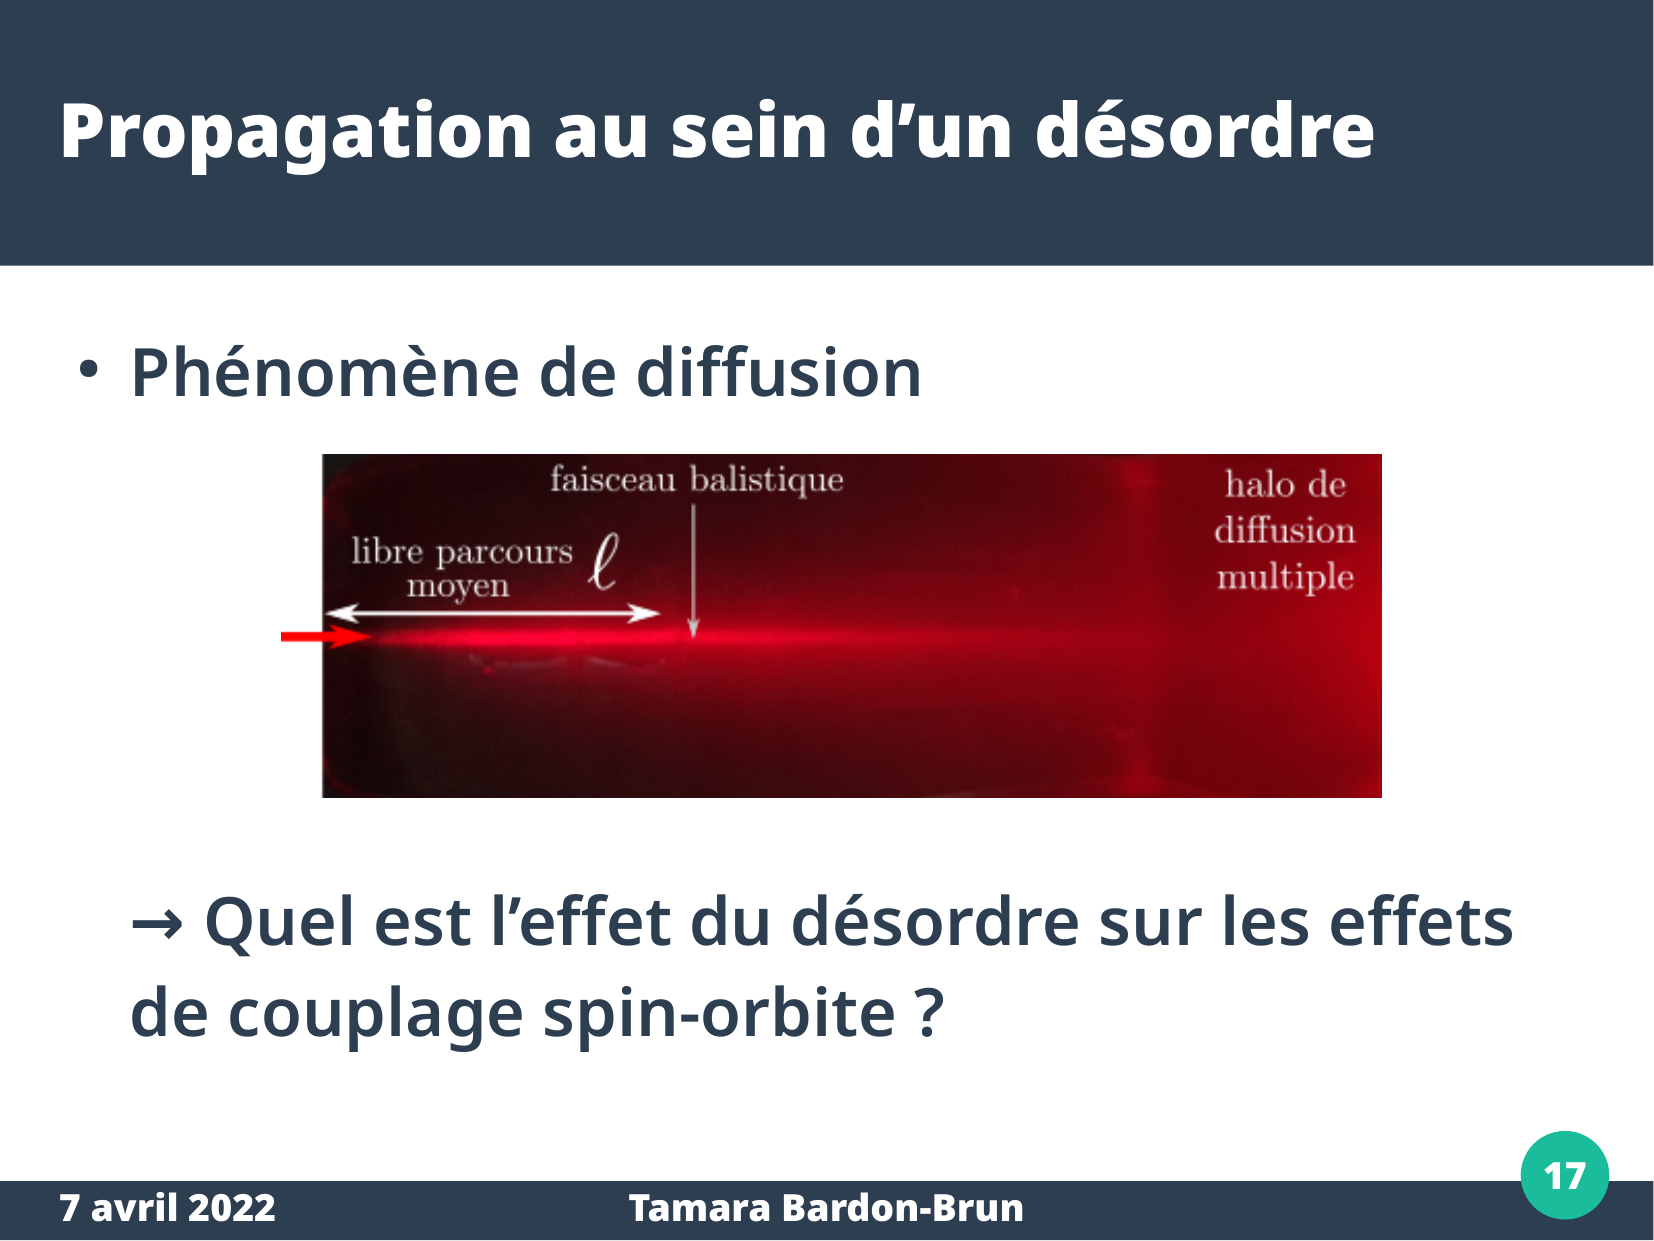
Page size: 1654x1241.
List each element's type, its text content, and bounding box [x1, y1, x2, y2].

list Phénomène de diffusion [59, 324, 1595, 662]
picture [281, 454, 1382, 798]
list → Quel est l’effet du désordre sur les effets de couplage spin-orbite ? [59, 874, 1595, 1211]
title Propagation au sein d’un désordre [59, 49, 1595, 207]
